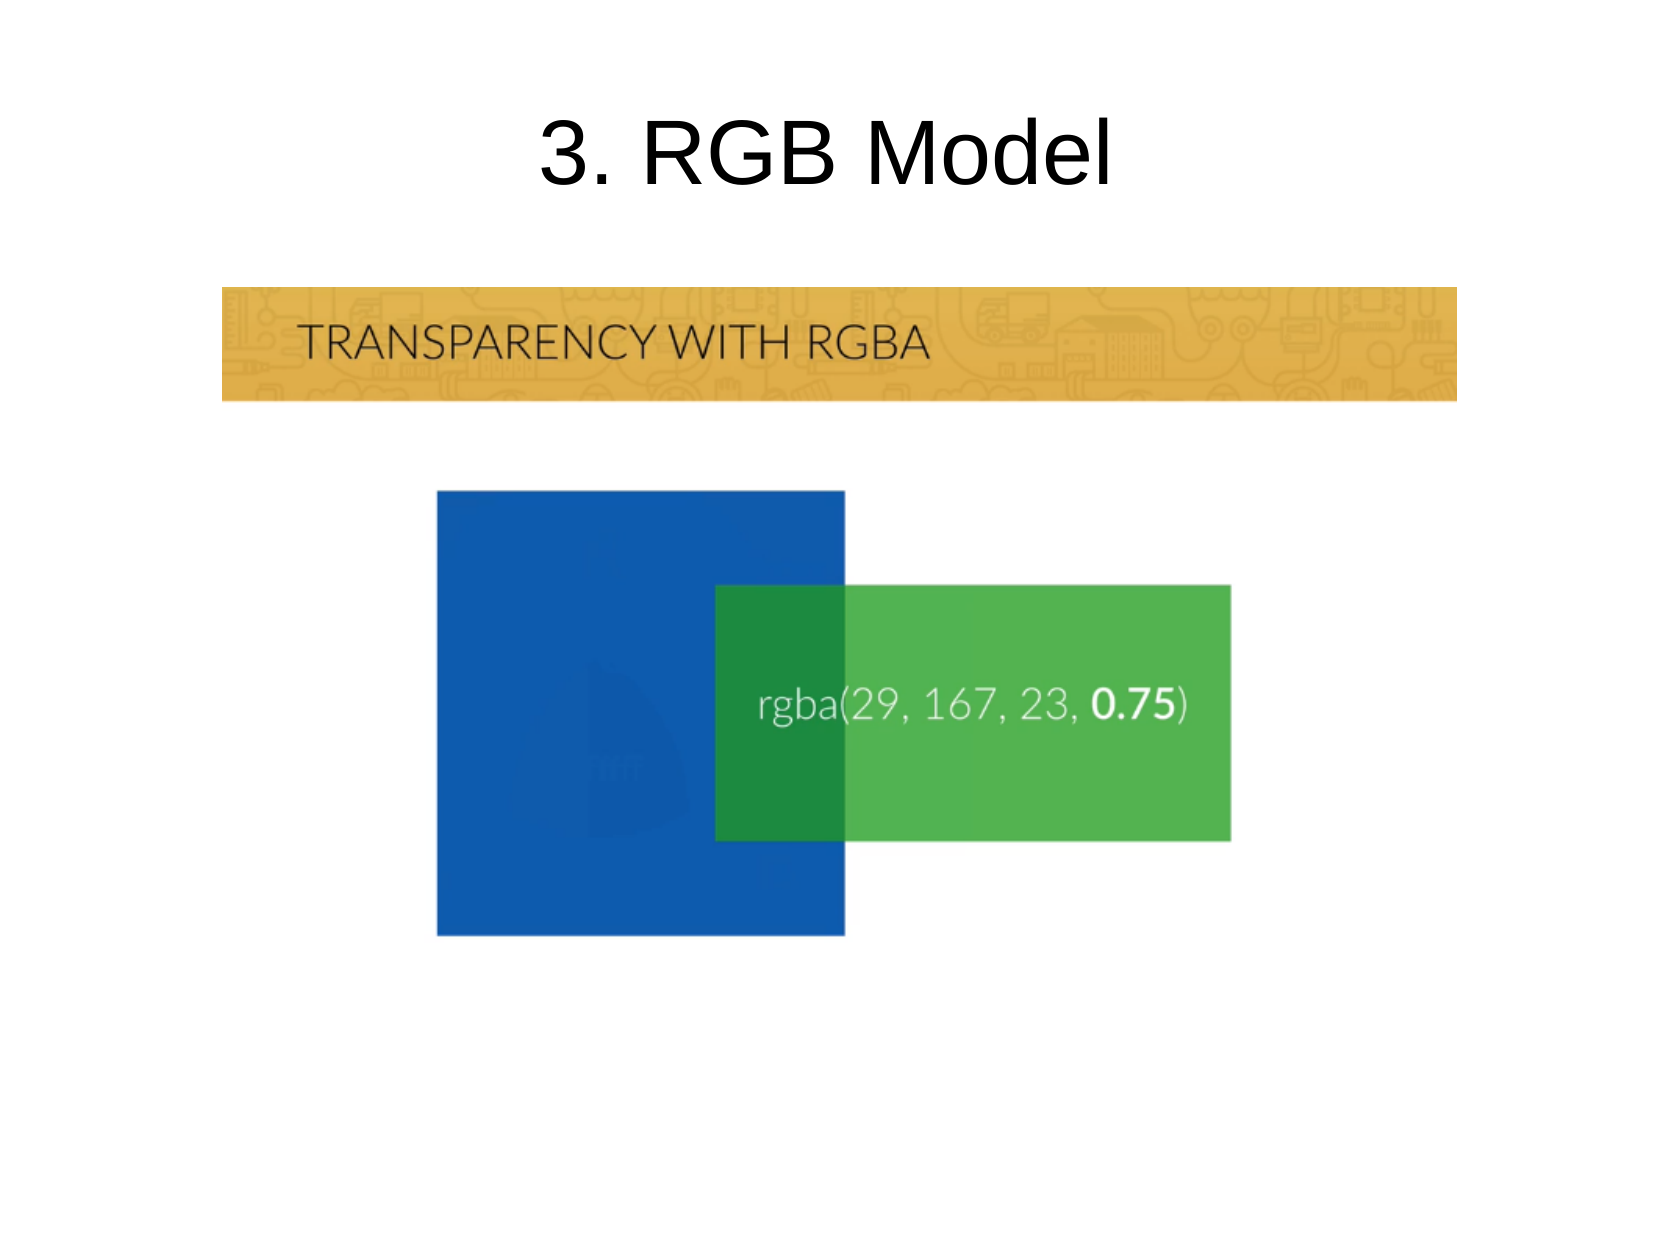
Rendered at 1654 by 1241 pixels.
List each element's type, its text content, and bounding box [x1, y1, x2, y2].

picture [222, 287, 1457, 1054]
title 3. RGB Model [82, 49, 1571, 257]
